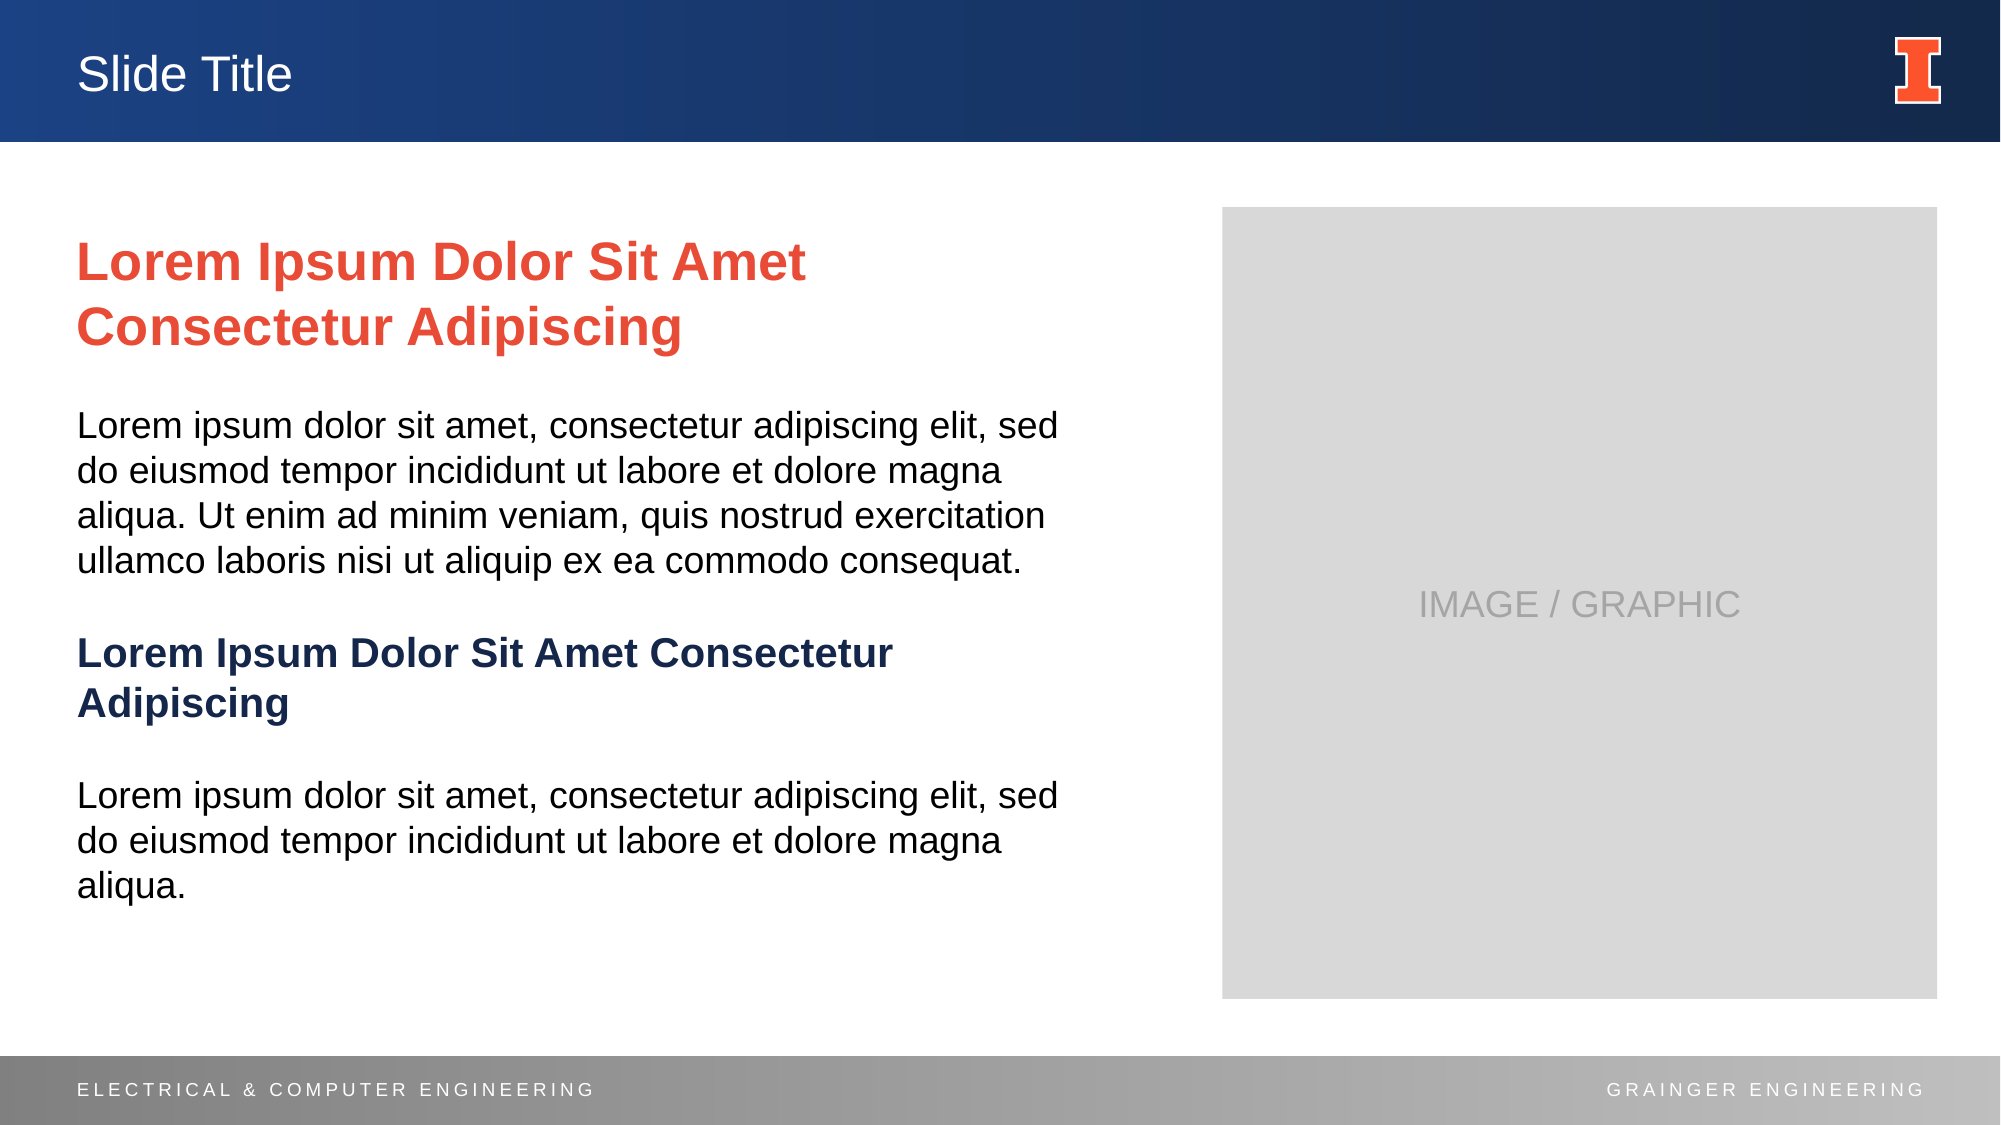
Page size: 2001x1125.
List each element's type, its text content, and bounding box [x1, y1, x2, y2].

text_box [0, 1056, 2000, 1125]
text_box Slide Title [61, 33, 1852, 109]
text_box [0, 0, 2000, 142]
text_box IMAGE / GRAPHIC [1392, 572, 1767, 634]
text_box [1222, 207, 1938, 999]
text_box GRAINGER ENGINEERING [1531, 1070, 1938, 1108]
picture [1895, 37, 1941, 104]
text_box Lorem Ipsum Dolor Sit Amet Consectetur Adipiscing Lorem ipsum dolor sit amet, consectetur adipiscing elit, sed do eiusmod tempor incididunt ut labore et dolore magna aliqua. Ut enim ad minim veniam, quis nostrud exercitation ullamco laboris nisi ut aliquip ex ea commodo consequat. Lorem Ipsum Dolor Sit Amet Consectetur Adipiscing Lorem ipsum dolor sit amet, consectetur adipiscing elit, sed do eiusmod tempor incididunt ut labore et dolore magna aliqua. [61, 218, 1116, 1010]
text_box ELECTRICAL & COMPUTER ENGINEERING [61, 1070, 1373, 1108]
